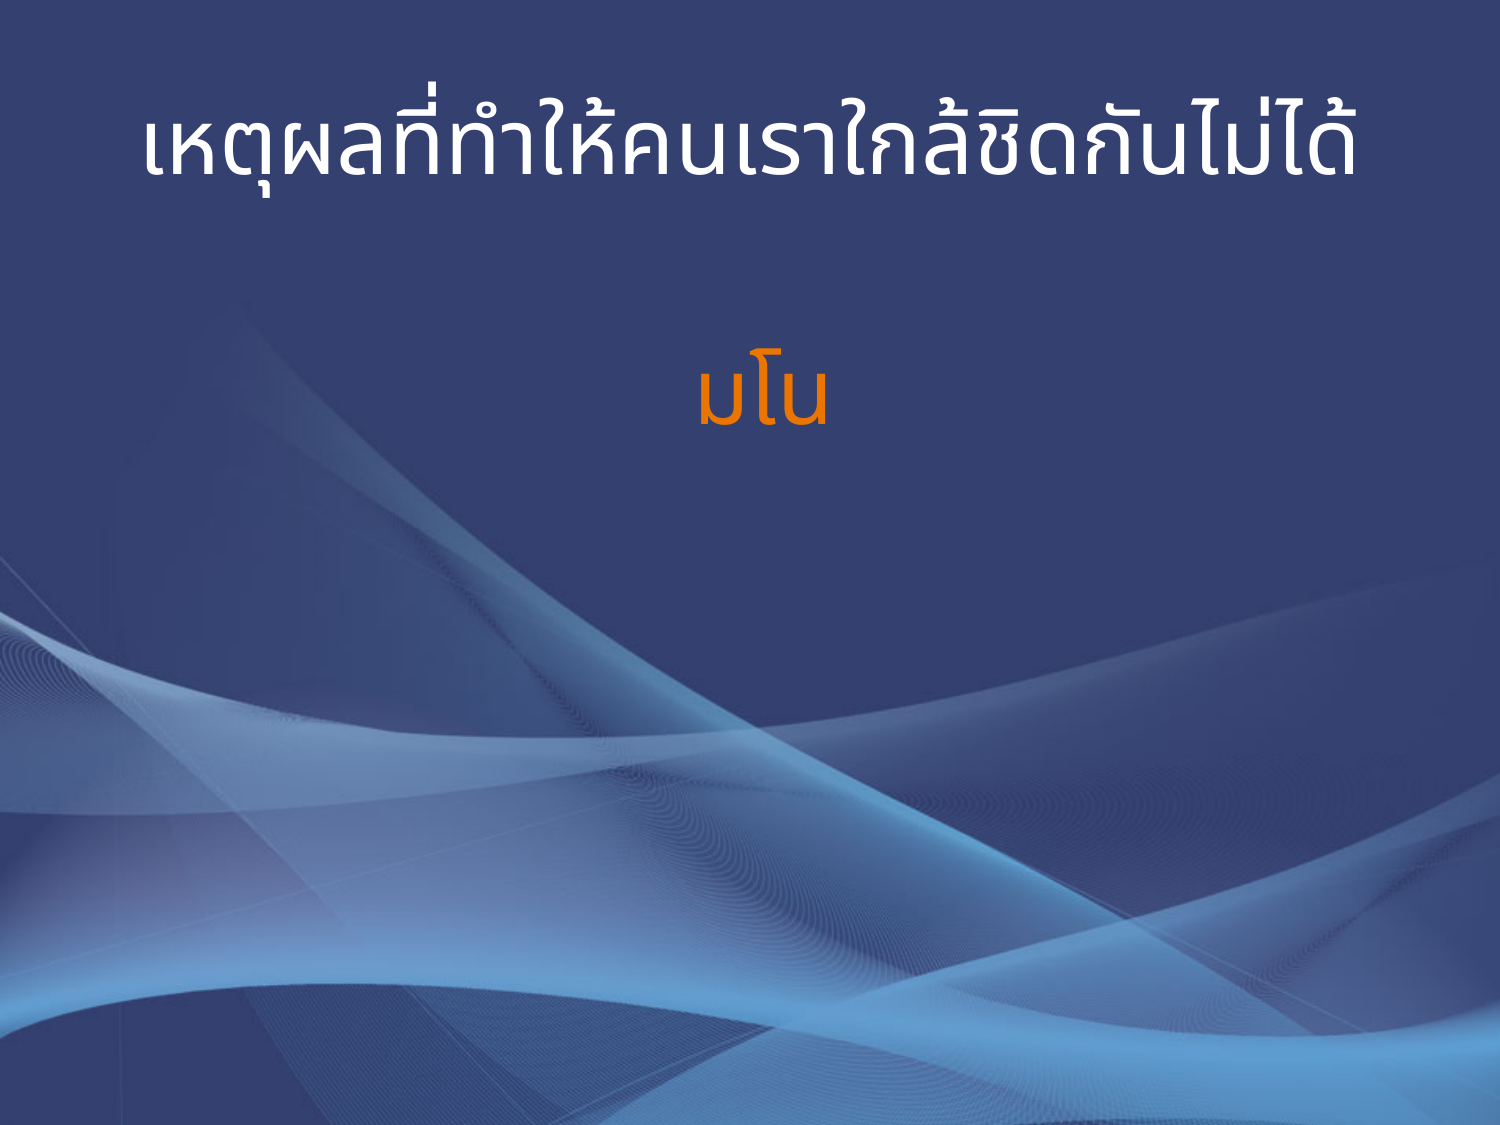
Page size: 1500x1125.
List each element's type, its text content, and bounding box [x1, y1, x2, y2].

picture [0, 0, 1500, 1125]
title มโน [88, 295, 1439, 483]
title เหตุผลที่ทำให้คนเราใกล้ชิดกันไม่ได้ [75, 45, 1426, 233]
